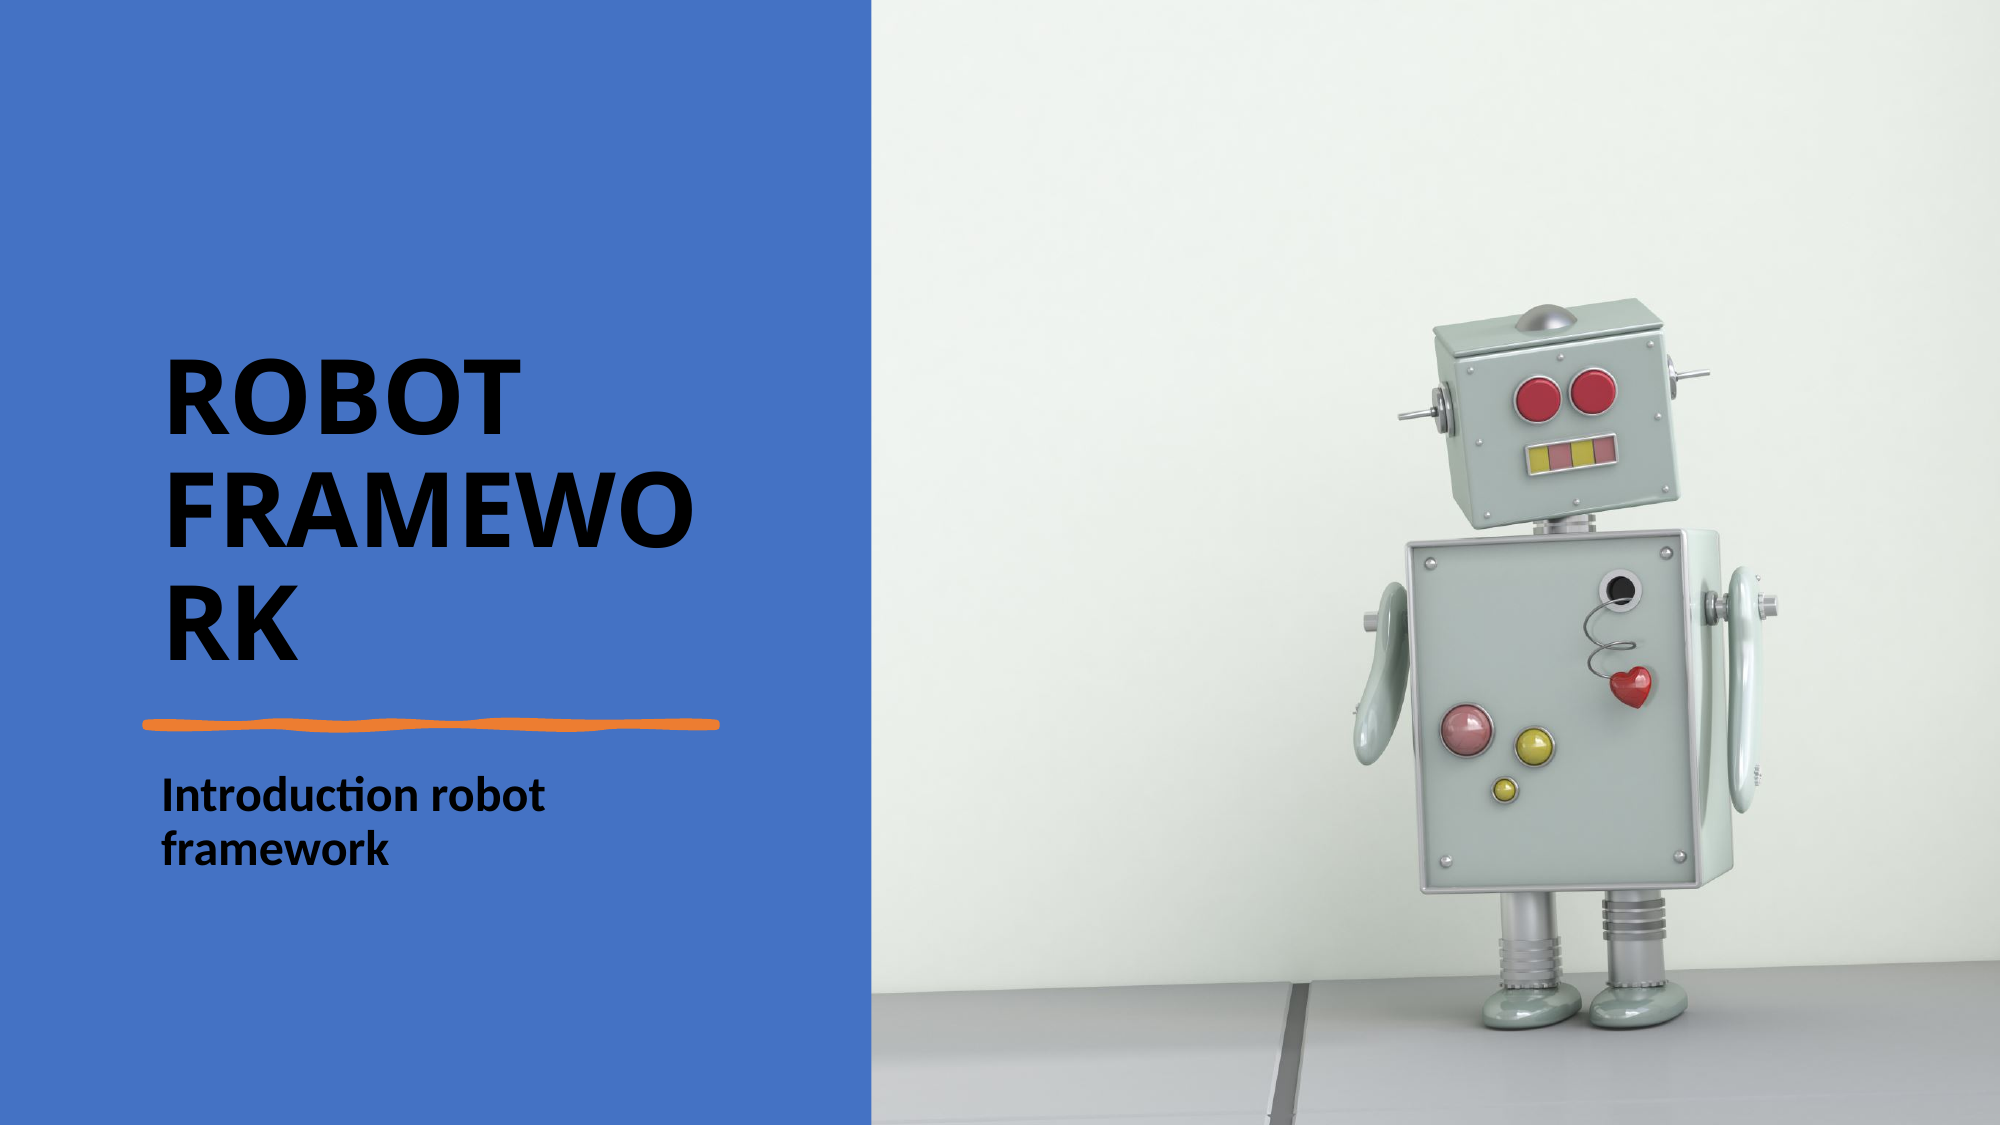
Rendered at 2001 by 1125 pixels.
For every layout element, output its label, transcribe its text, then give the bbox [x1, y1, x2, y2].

list Introduction robot framework [146, 760, 759, 1019]
text_box [0, 0, 871, 1125]
title ROBOT FRAMEWORK [146, 104, 759, 691]
picture [871, 0, 2000, 1125]
